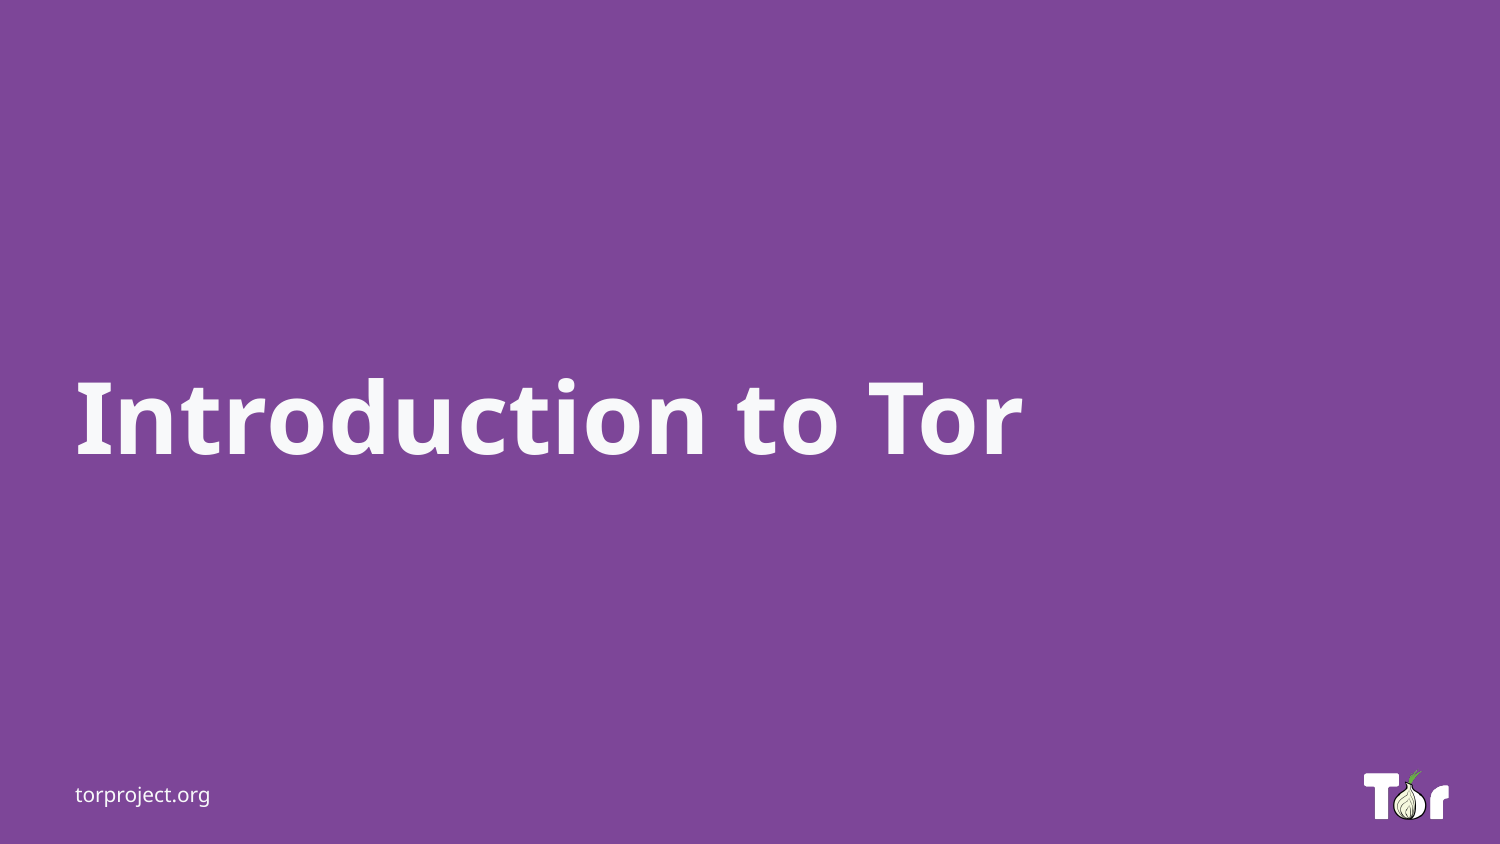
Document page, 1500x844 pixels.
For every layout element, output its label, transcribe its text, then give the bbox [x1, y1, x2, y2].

picture [1364, 768, 1449, 820]
title Introduction to Tor [75, 215, 1050, 629]
